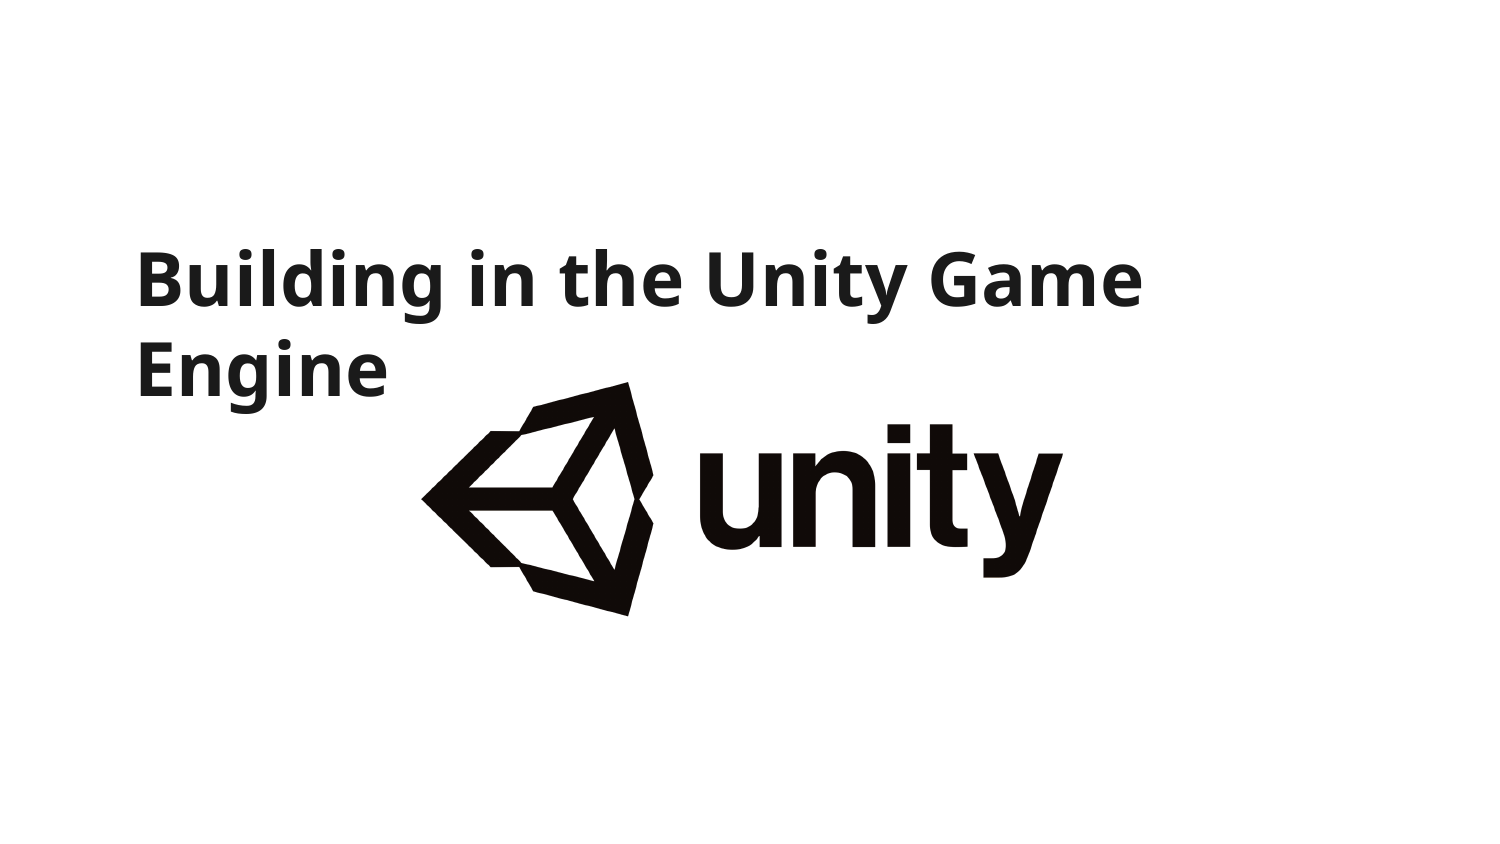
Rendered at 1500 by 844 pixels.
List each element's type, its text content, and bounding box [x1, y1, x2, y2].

title Building in the Unity Game Engine [119, 216, 1381, 783]
picture [421, 382, 1063, 617]
